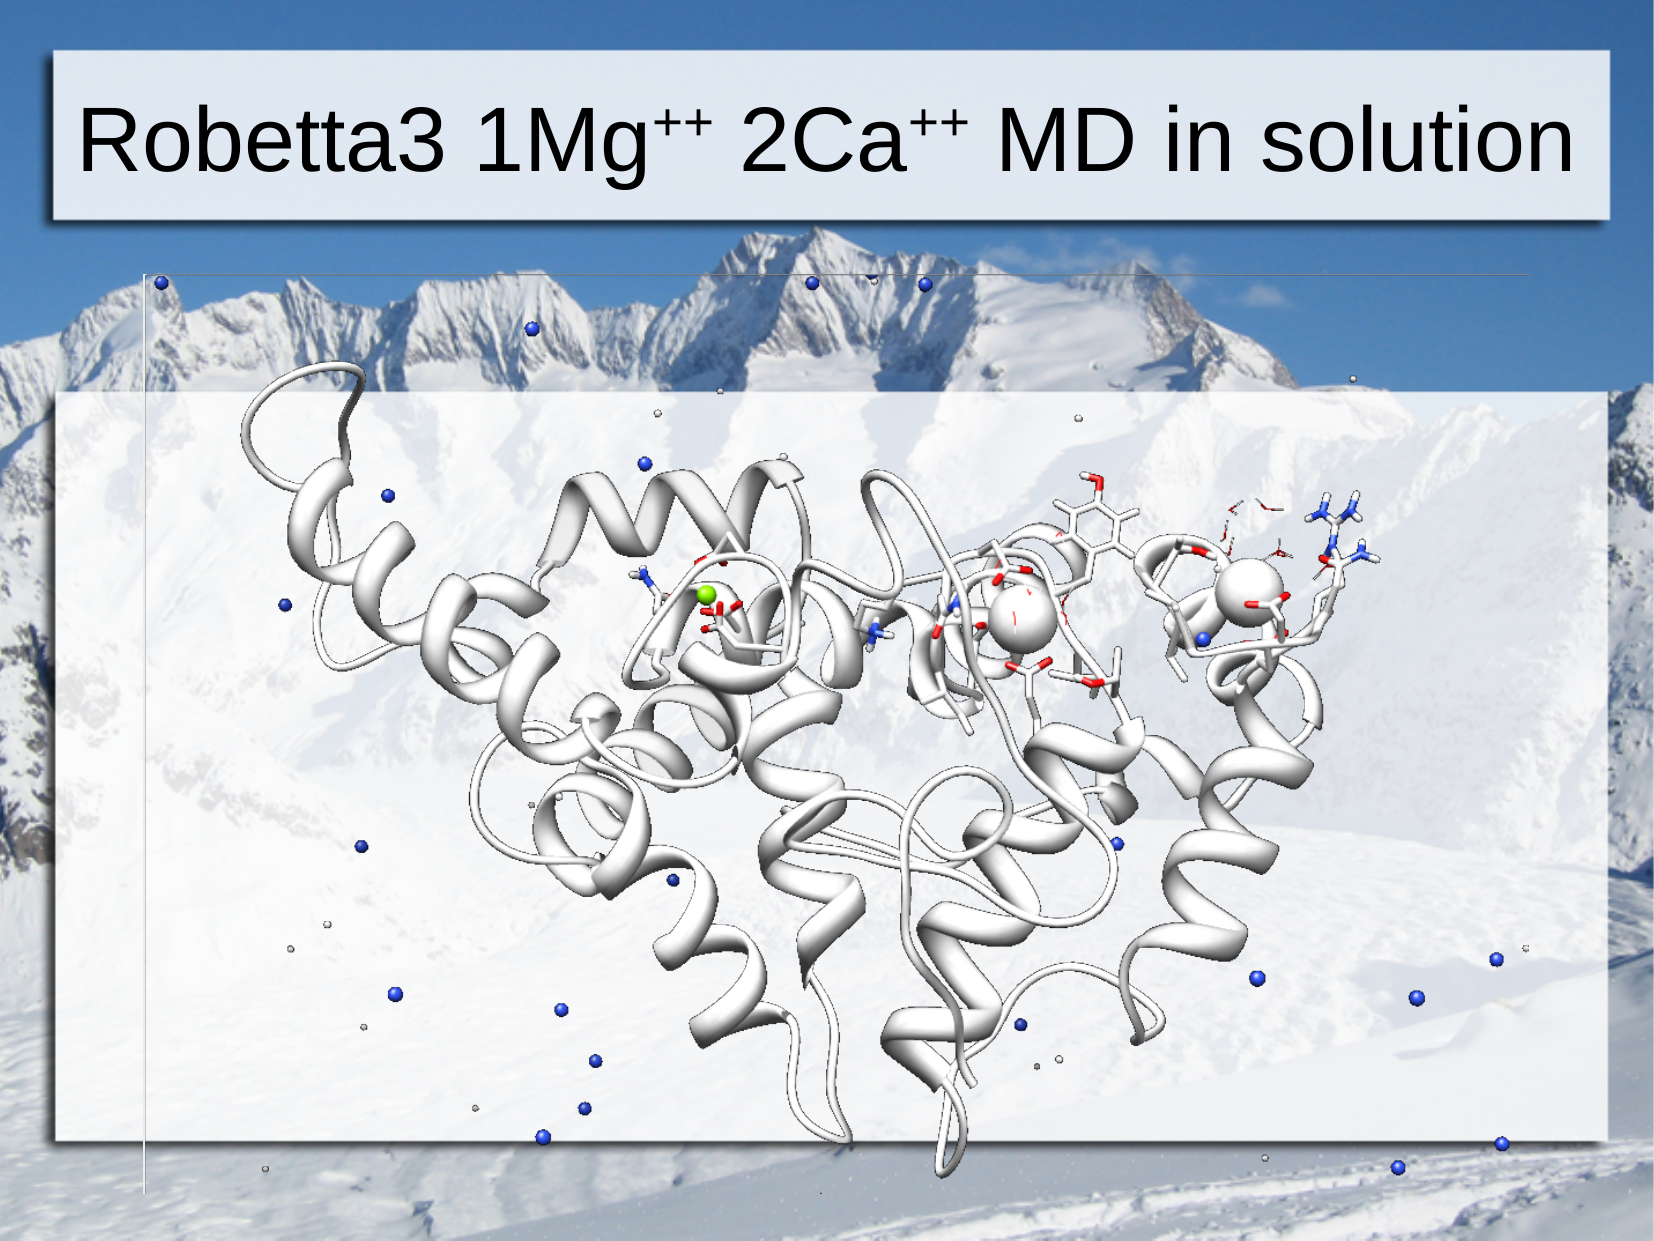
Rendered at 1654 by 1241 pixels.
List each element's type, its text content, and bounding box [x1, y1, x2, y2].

picture [0, 0, 1654, 1241]
title Robetta3 1Mg++ 2Ca++ MD in solution [59, 61, 1595, 219]
